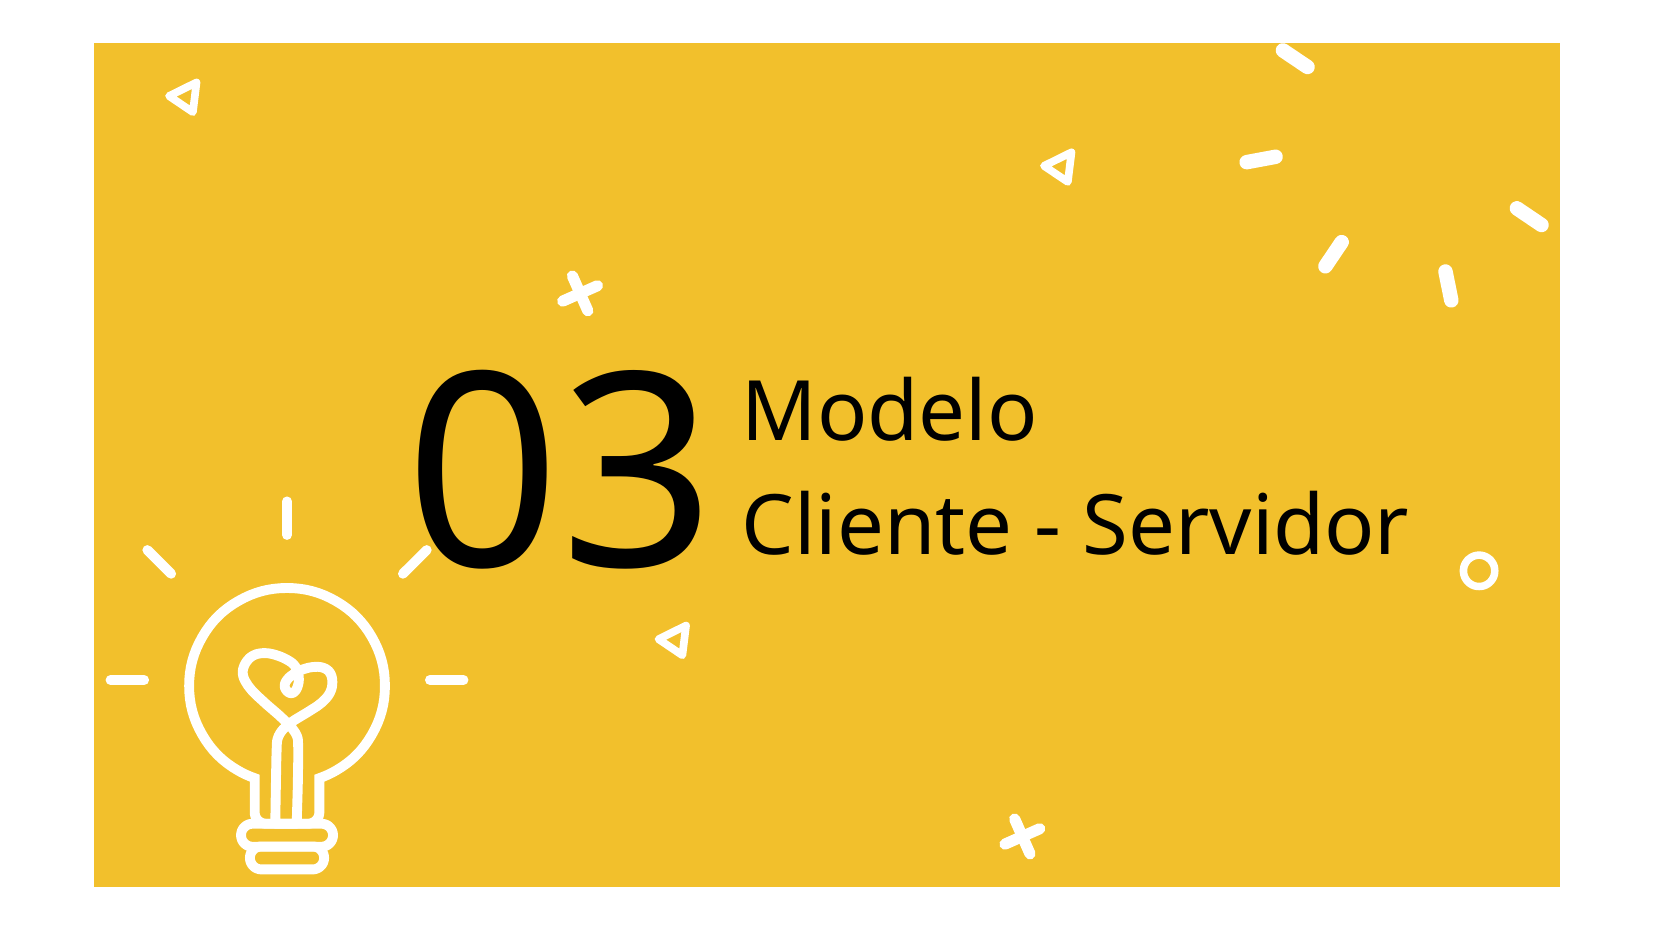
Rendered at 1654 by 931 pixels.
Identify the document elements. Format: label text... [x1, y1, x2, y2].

title Modelo Cliente - Servidor [751, 351, 1462, 579]
title 03 [405, 276, 751, 646]
